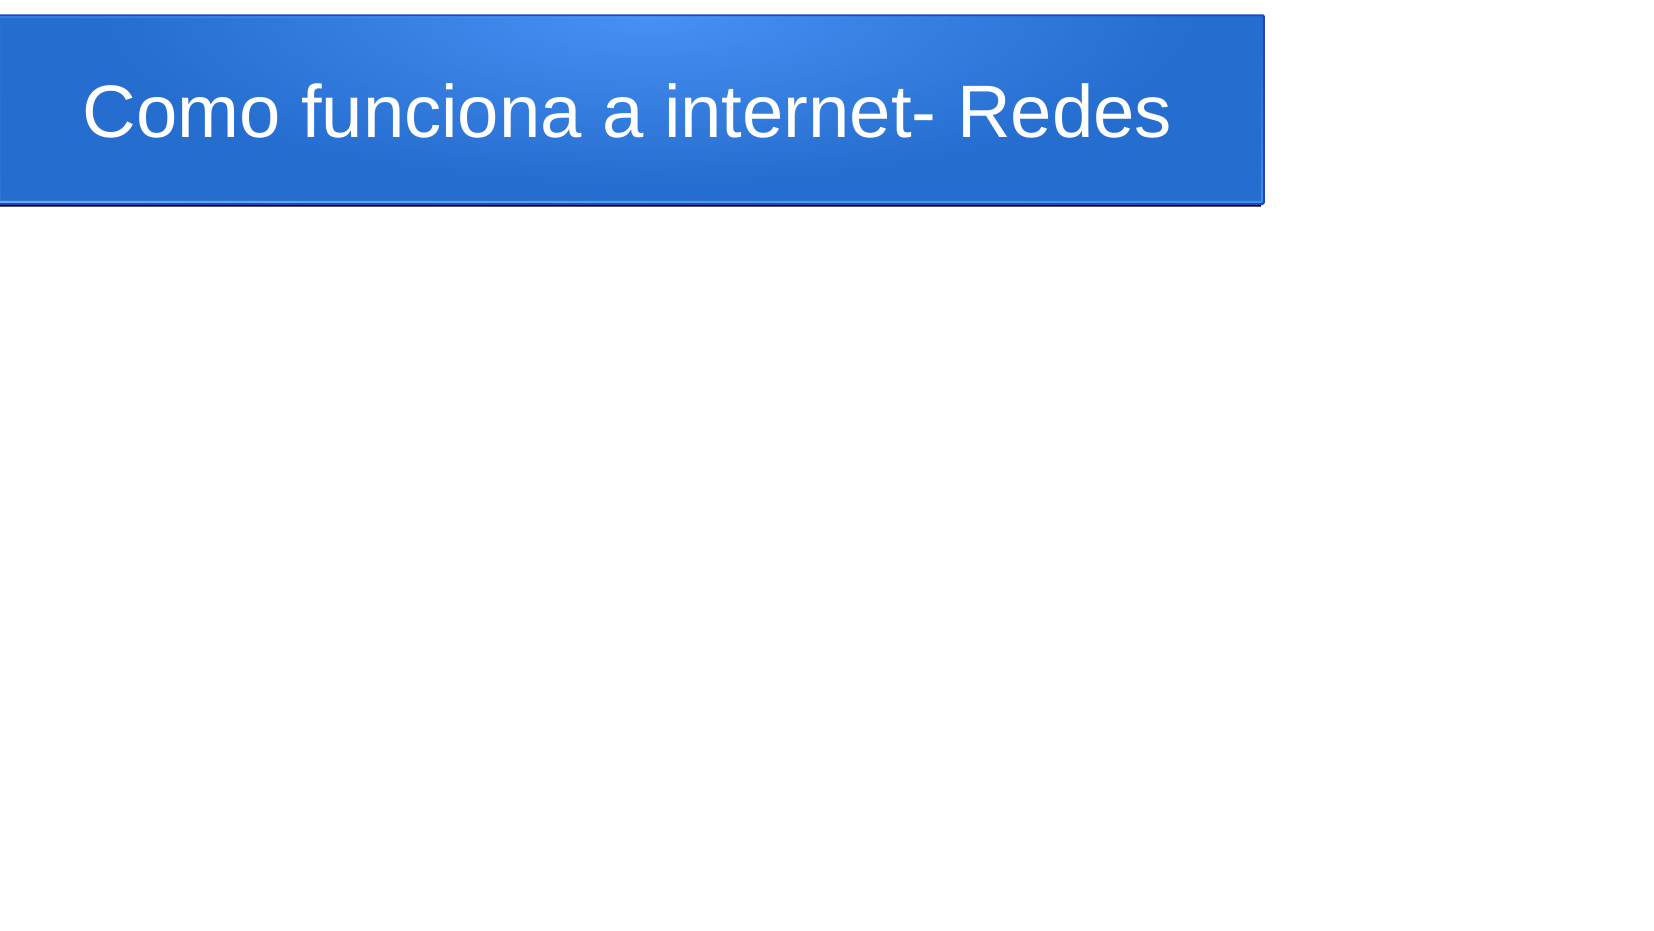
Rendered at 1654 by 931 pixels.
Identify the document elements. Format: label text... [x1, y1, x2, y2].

title Como funciona a internet- Redes [82, 35, 1235, 189]
